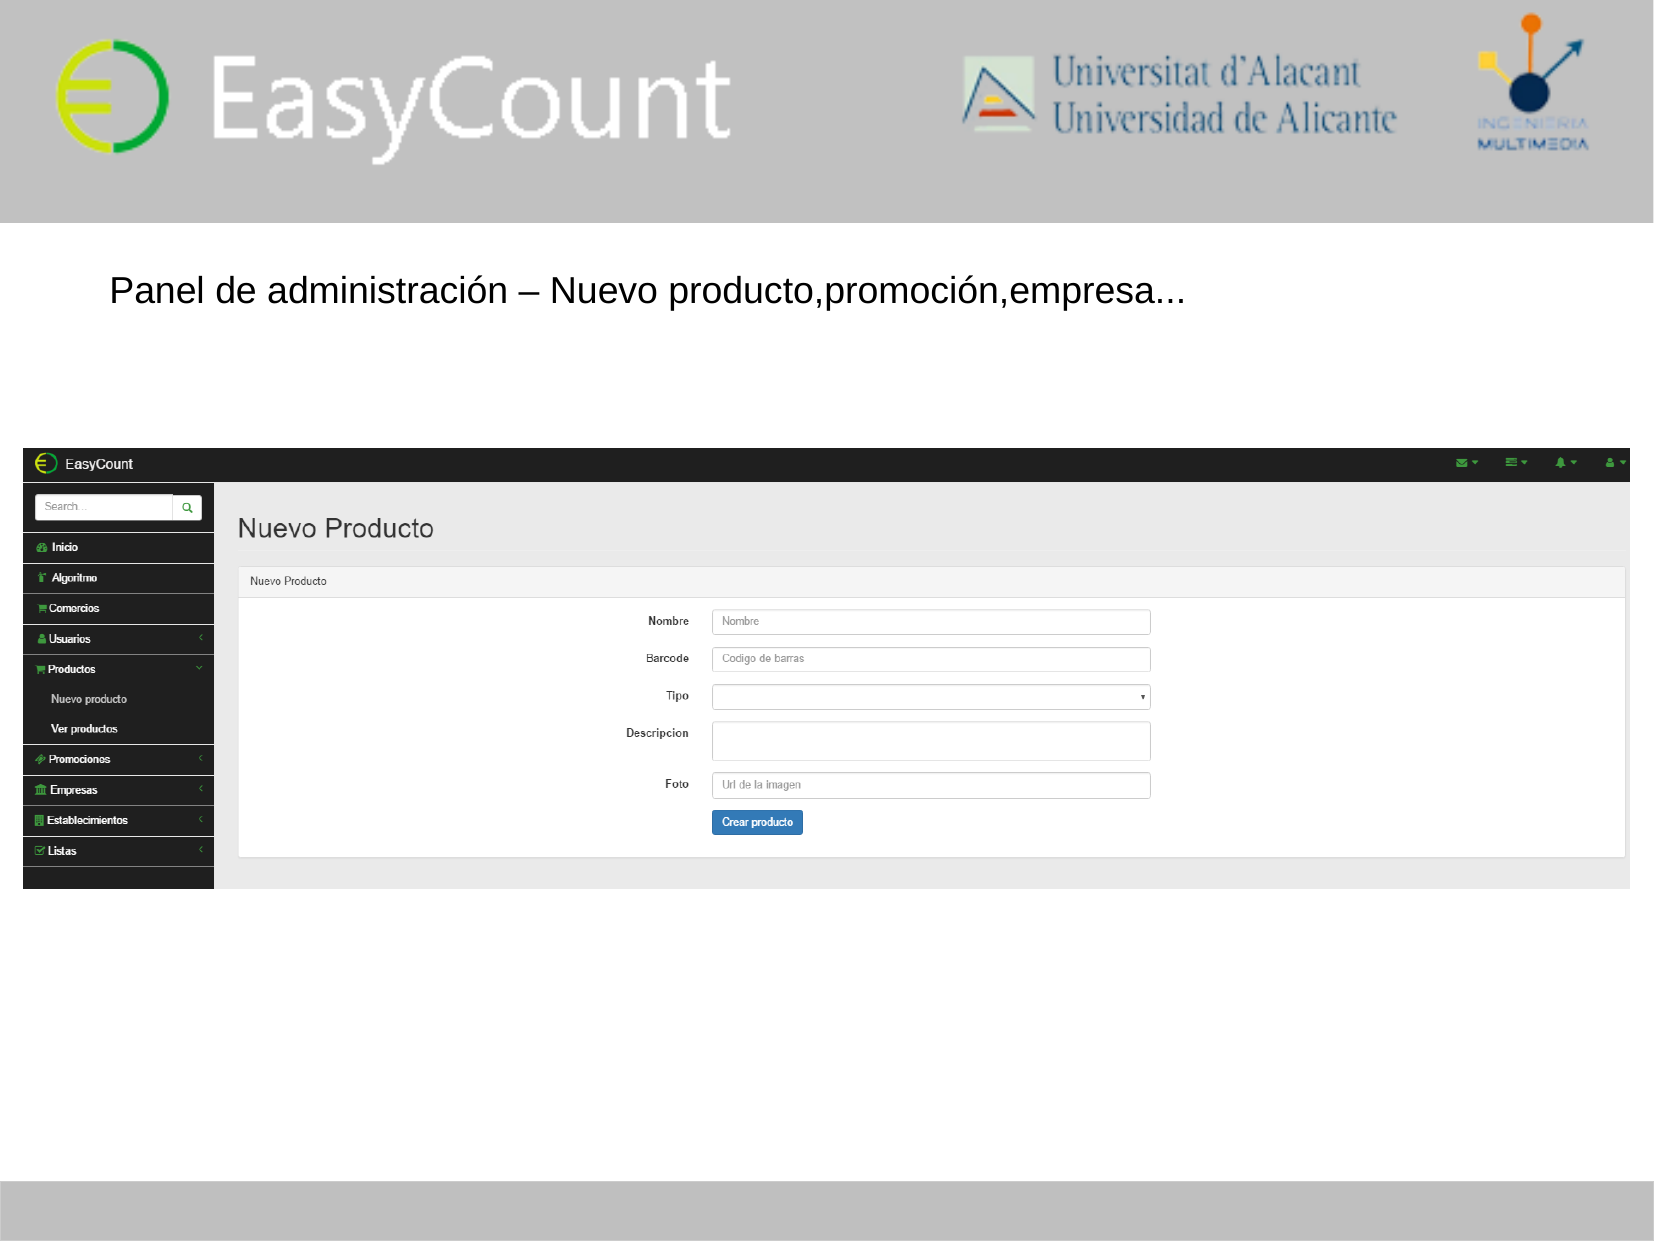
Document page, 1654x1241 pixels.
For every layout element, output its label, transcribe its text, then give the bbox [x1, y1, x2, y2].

picture [23, 448, 1630, 889]
picture [0, 0, 1654, 223]
text_box Panel de administración – Nuevo producto,promoción,empresa... [94, 262, 1202, 319]
text_box [0, 1181, 1654, 1241]
